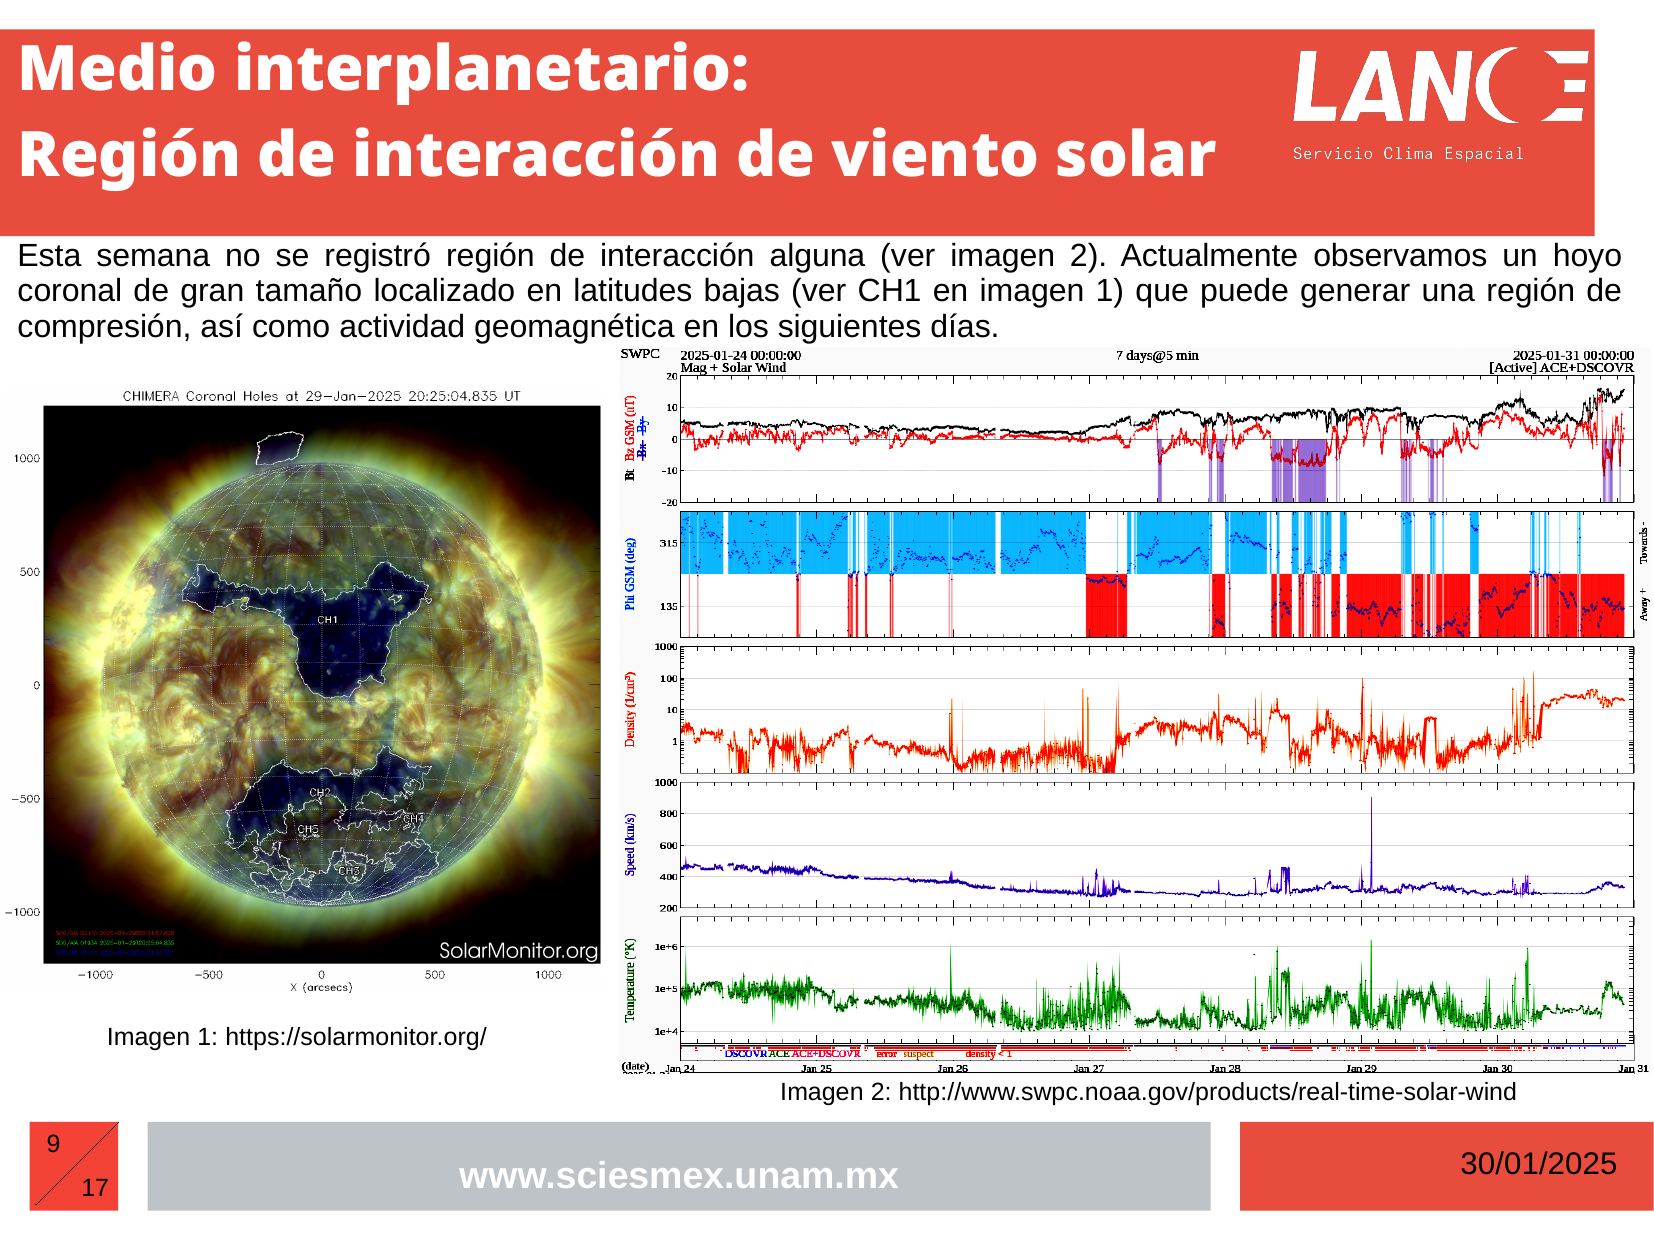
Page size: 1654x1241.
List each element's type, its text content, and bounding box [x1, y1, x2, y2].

text_box Esta semana no se registró región de interacción alguna (ver imagen 2). Actualmente observamos un hoyo coronal de gran tamaño localizado en latitudes bajas (ver CH1 en imagen 1) que puede generar una región de compresión, así como actividad geomagnética en los siguientes días. [2, 229, 1639, 388]
picture [619, 347, 1651, 1074]
text_box 30/01/2025 [1424, 1122, 1654, 1205]
text_box <número> [31, 1122, 176, 1170]
text_box www.sciesmex.unam.mx [153, 1133, 1205, 1217]
title Medio interplanetario: Región de interacción de viento solar [17, 23, 1270, 172]
picture [1, 387, 606, 993]
text_box 17 [35, 1151, 125, 1209]
picture [1293, 47, 1589, 162]
text_box Imagen 1: https://solarmonitor.org/ [92, 1015, 579, 1087]
text_box Imagen 2: http://www.swpc.noaa.gov/products/real-time-solar-wind [765, 1074, 1534, 1113]
